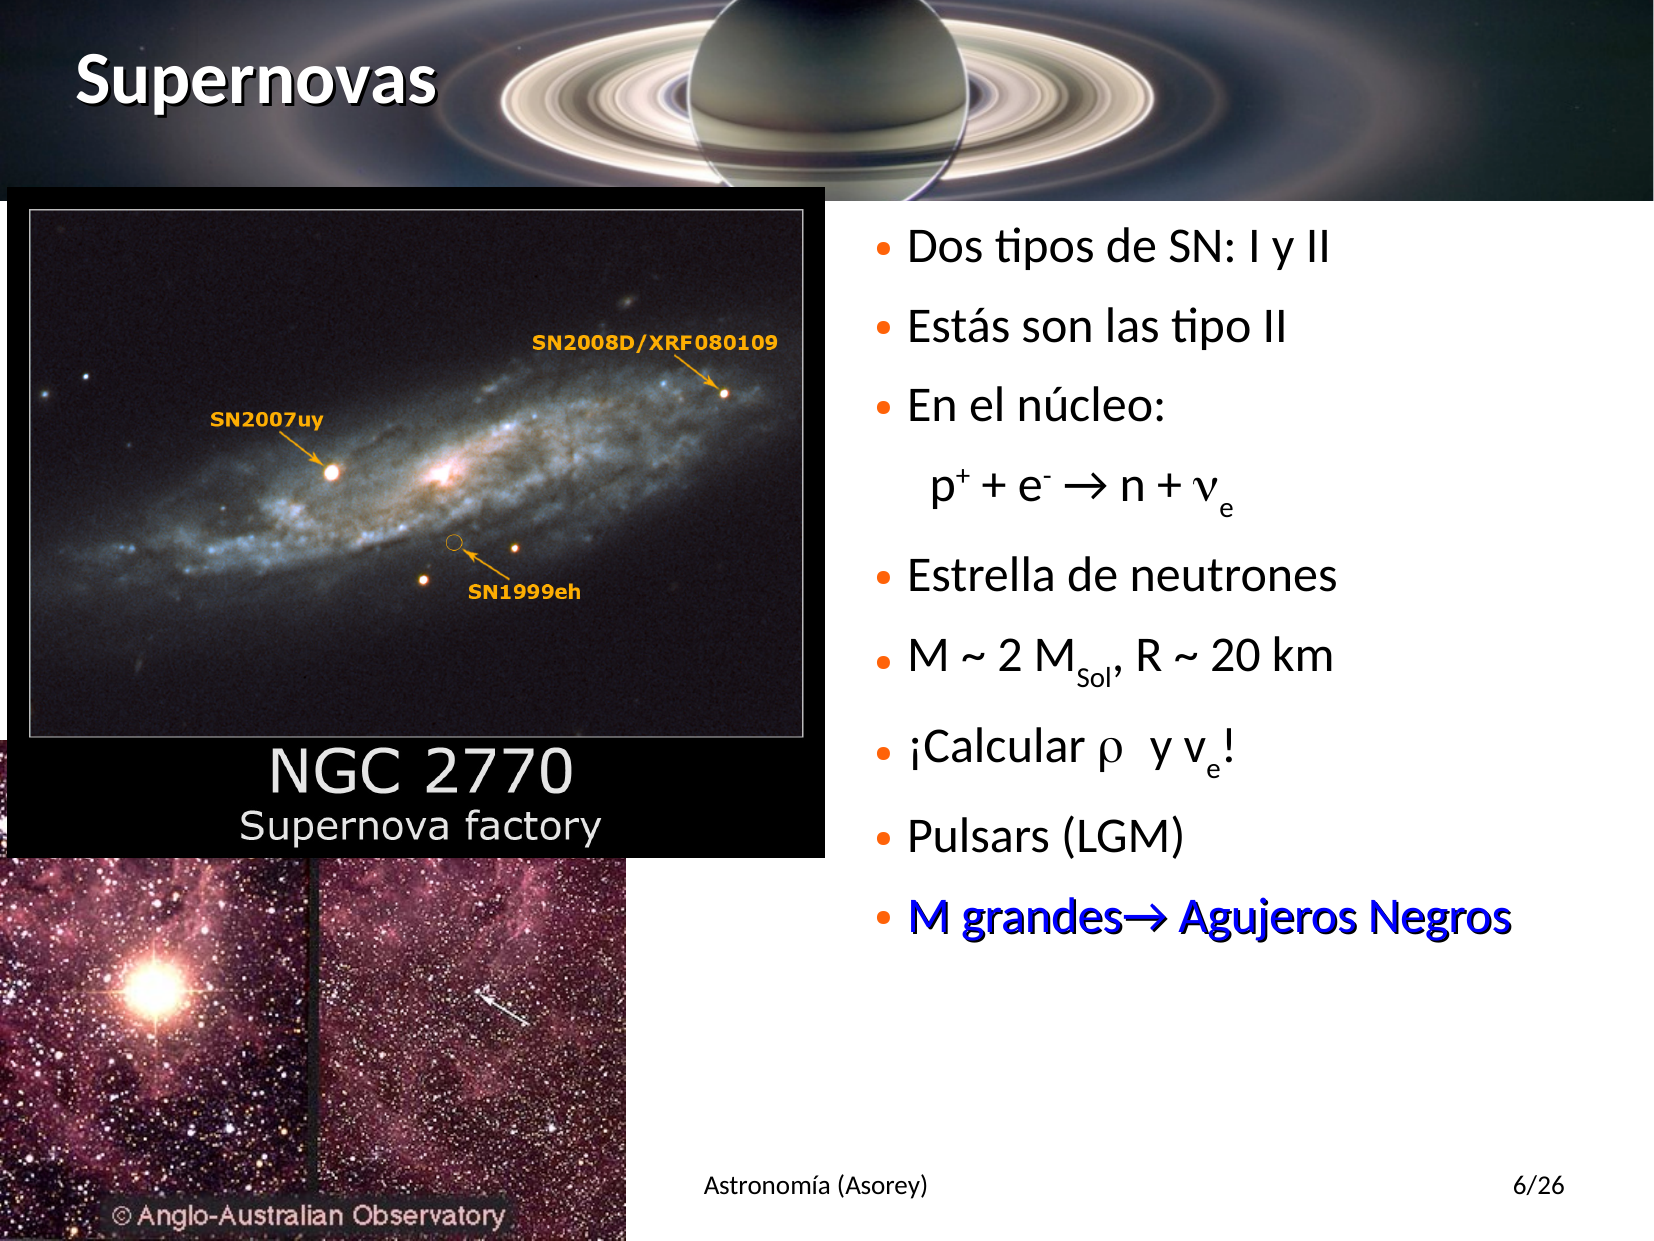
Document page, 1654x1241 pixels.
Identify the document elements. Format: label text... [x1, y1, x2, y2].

list Dos tipos de SN: I y II Estás son las tipo II En el núcleo: p+ + e- → n + ne Estrella de neutrones M ~ 2 MSol, R ~ 20 km ¡Calcular r y ve! Pulsars (LGM) M grandes→ Agujeros Negros [845, 224, 1613, 1042]
picture [0, 0, 1654, 1241]
title Supernovas [75, 19, 1564, 151]
